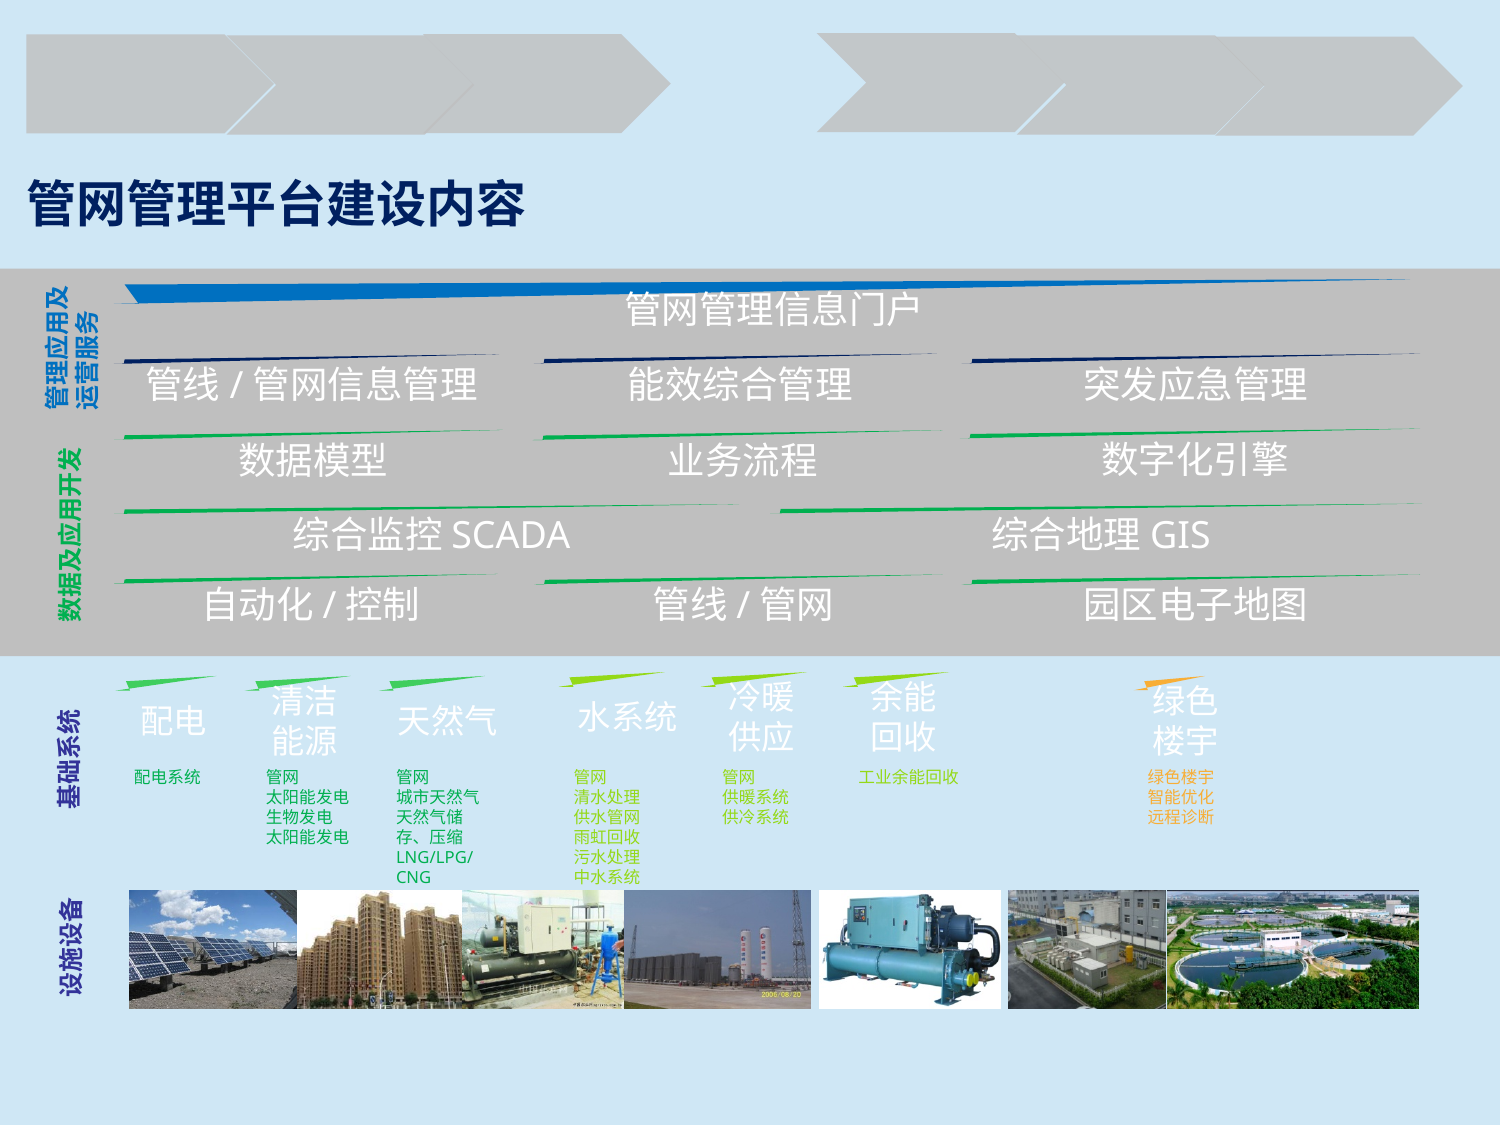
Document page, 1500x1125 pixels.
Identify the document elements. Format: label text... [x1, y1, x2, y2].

text_box 园区电子地图 [961, 574, 1421, 585]
text_box 管网 太阳能发电 生物发电 太阳能发电 [251, 759, 381, 854]
text_box 管线/管网信息管理 [113, 354, 500, 364]
text_box 突发应急管理 [961, 353, 1421, 364]
text_box 管网管理信息门户 [113, 279, 1411, 304]
text_box 配电 [115, 675, 217, 691]
text_box 管线/管网 [534, 574, 943, 585]
text_box 综合地理GIS [770, 503, 1423, 514]
text_box [26, 34, 671, 135]
text_box 管网 城市天然气天然气储存、压缩 LNG/LPG/CNG [381, 759, 507, 890]
text_box 绿色 楼宇 [1133, 675, 1206, 691]
text_box 数据及应用开发 [46, 432, 92, 638]
text_box 工业余能回收 [843, 759, 984, 794]
text_box 冷暖 供应 [700, 672, 808, 687]
text_box [816, 33, 1463, 136]
text_box 能效综合管理 [533, 353, 937, 364]
text_box 水系统 [558, 672, 665, 687]
text_box 综合监控SCADA [114, 504, 740, 514]
text_box 余能 回收 [843, 672, 950, 687]
text_box 设施设备 [48, 882, 93, 1013]
text_box 管网 供暖系统 供冷系统 [707, 759, 818, 834]
text_box 管理应用及运营服务 [33, 266, 109, 426]
text_box 清洁 能源 [244, 675, 351, 691]
text_box [0, 268, 1500, 657]
picture [1167, 890, 1419, 1009]
text_box 管网 清水处理 供水管网 雨虹回收 污水处理 中水系统 [558, 759, 689, 890]
picture [819, 890, 1001, 1009]
picture [1008, 890, 1166, 1009]
text_box 自动化/控制 [114, 573, 498, 584]
text_box 配电系统 [119, 759, 262, 814]
text_box 绿色楼宇智能优化远程诊断 [1132, 759, 1241, 834]
text_box 天然气 [378, 675, 485, 691]
picture [129, 890, 811, 1009]
text_box 数字化引擎 [959, 428, 1421, 439]
text_box 基础系统 [46, 694, 92, 825]
text_box 管网管理平台建设内容 [11, 164, 1328, 240]
text_box 业务流程 [532, 430, 943, 441]
text_box 数据模型 [114, 429, 503, 440]
